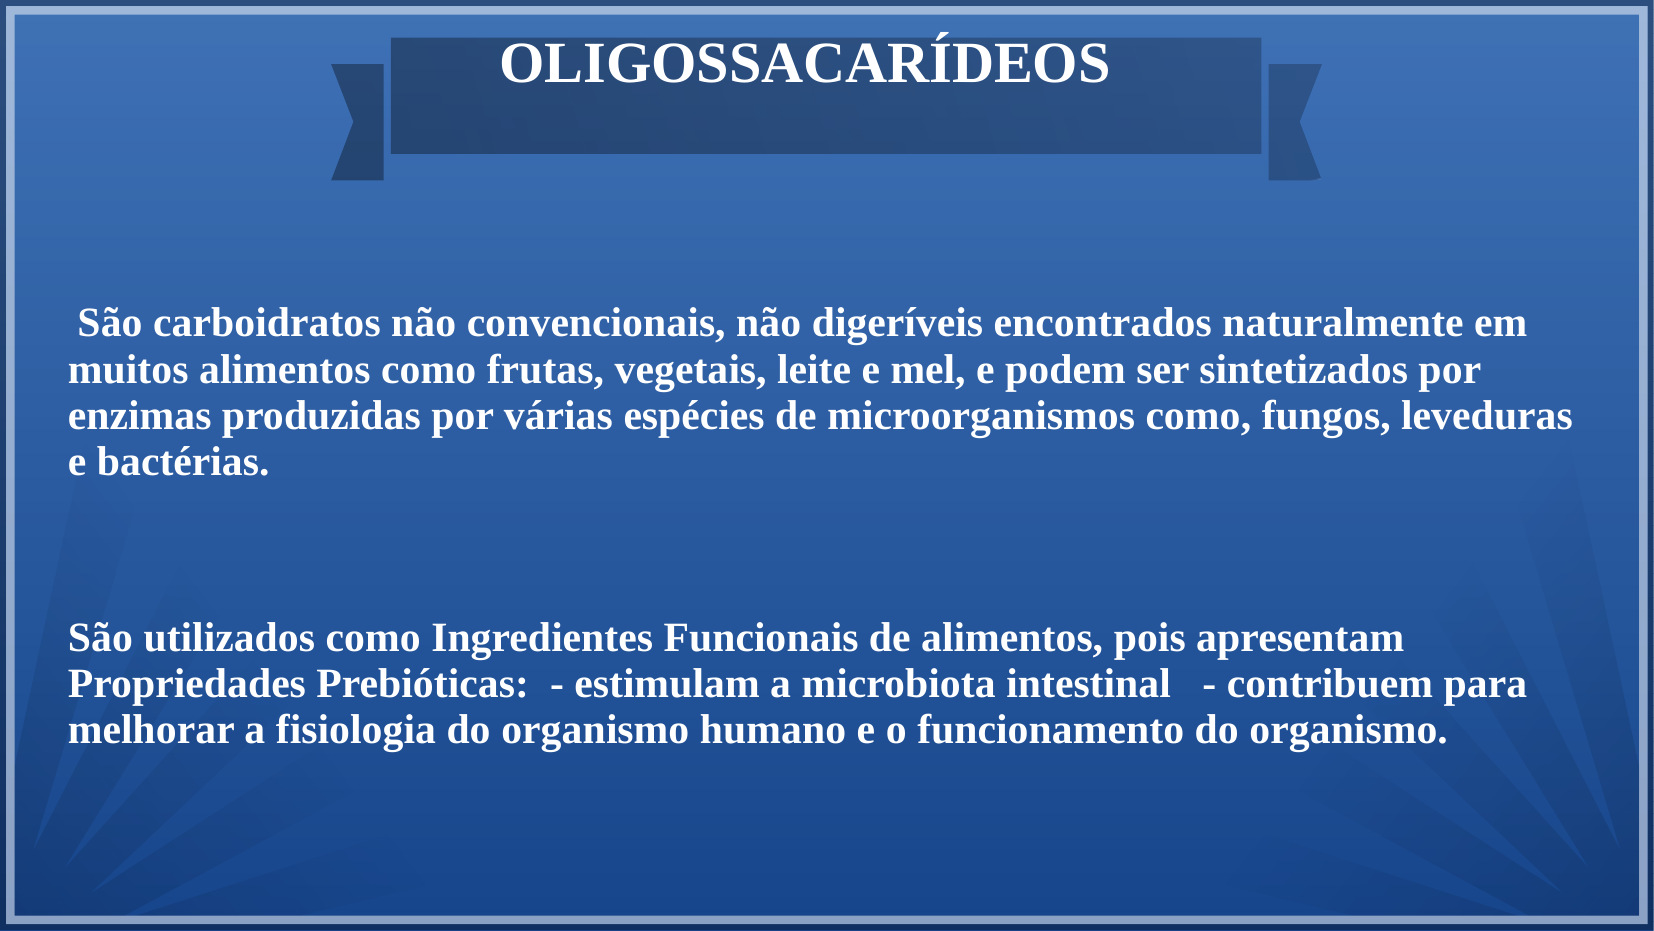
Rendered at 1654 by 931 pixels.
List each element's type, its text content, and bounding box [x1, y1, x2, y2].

title OLIGOSSACARÍDEOS [389, 17, 1264, 172]
text_box São carboidratos não convencionais, não digeríveis encontrados naturalmente em muitos alimentos como frutas, vegetais, leite e mel, e podem ser sintetizados por enzimas produzidas por várias espécies de microorganismos como, fungos, leveduras e bactérias. São utilizados como Ingredientes Funcionais de alimentos, pois apresentam Propriedades Prebióticas: - estimulam a microbiota intestinal - contribuem para melhorar a fisiologia do organismo humano e o funcionamento do organismo. [53, 246, 1601, 931]
